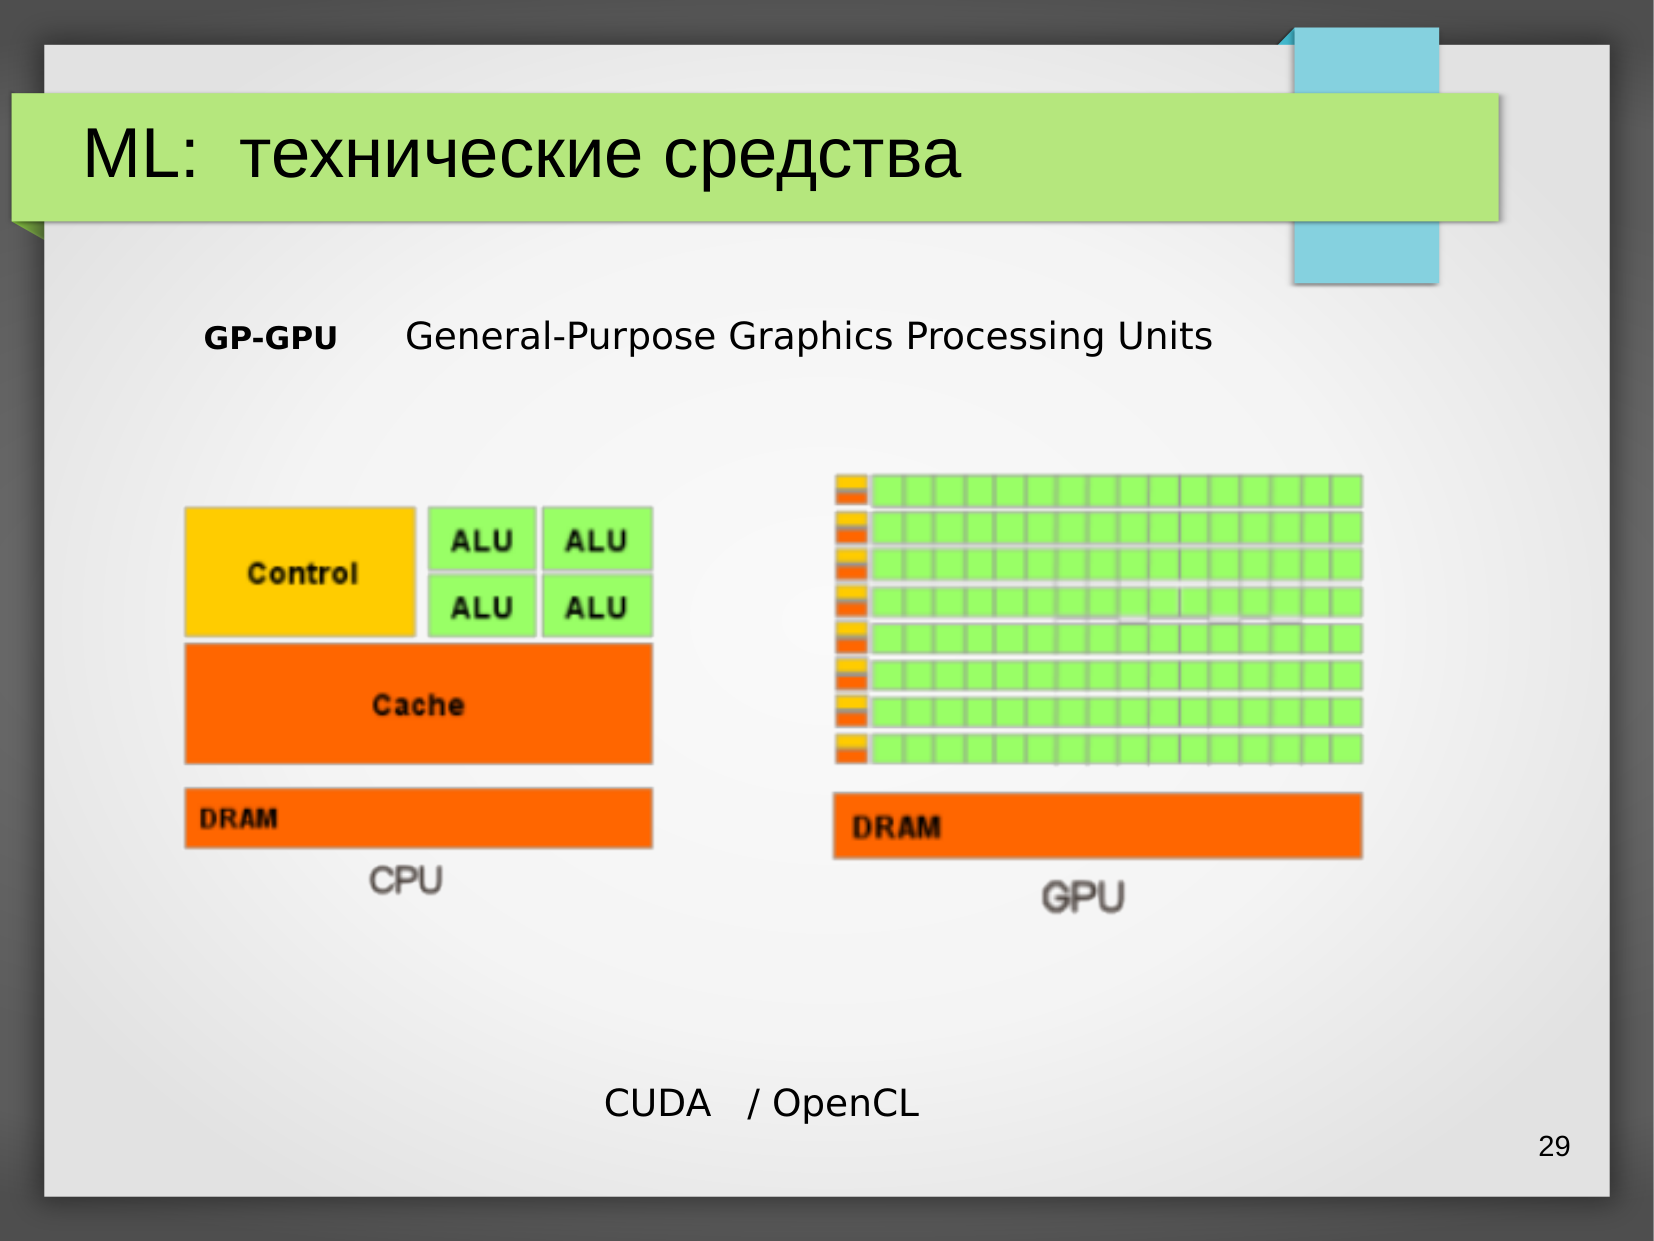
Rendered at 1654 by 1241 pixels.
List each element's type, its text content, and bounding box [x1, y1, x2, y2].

title ML: технические средства [82, 49, 1571, 257]
text_box CUDA / OpenCL [589, 1074, 993, 1177]
picture [0, 0, 1654, 1241]
text_box GP-GPU General-Purpose Graphics Processing Units [188, 307, 1418, 367]
